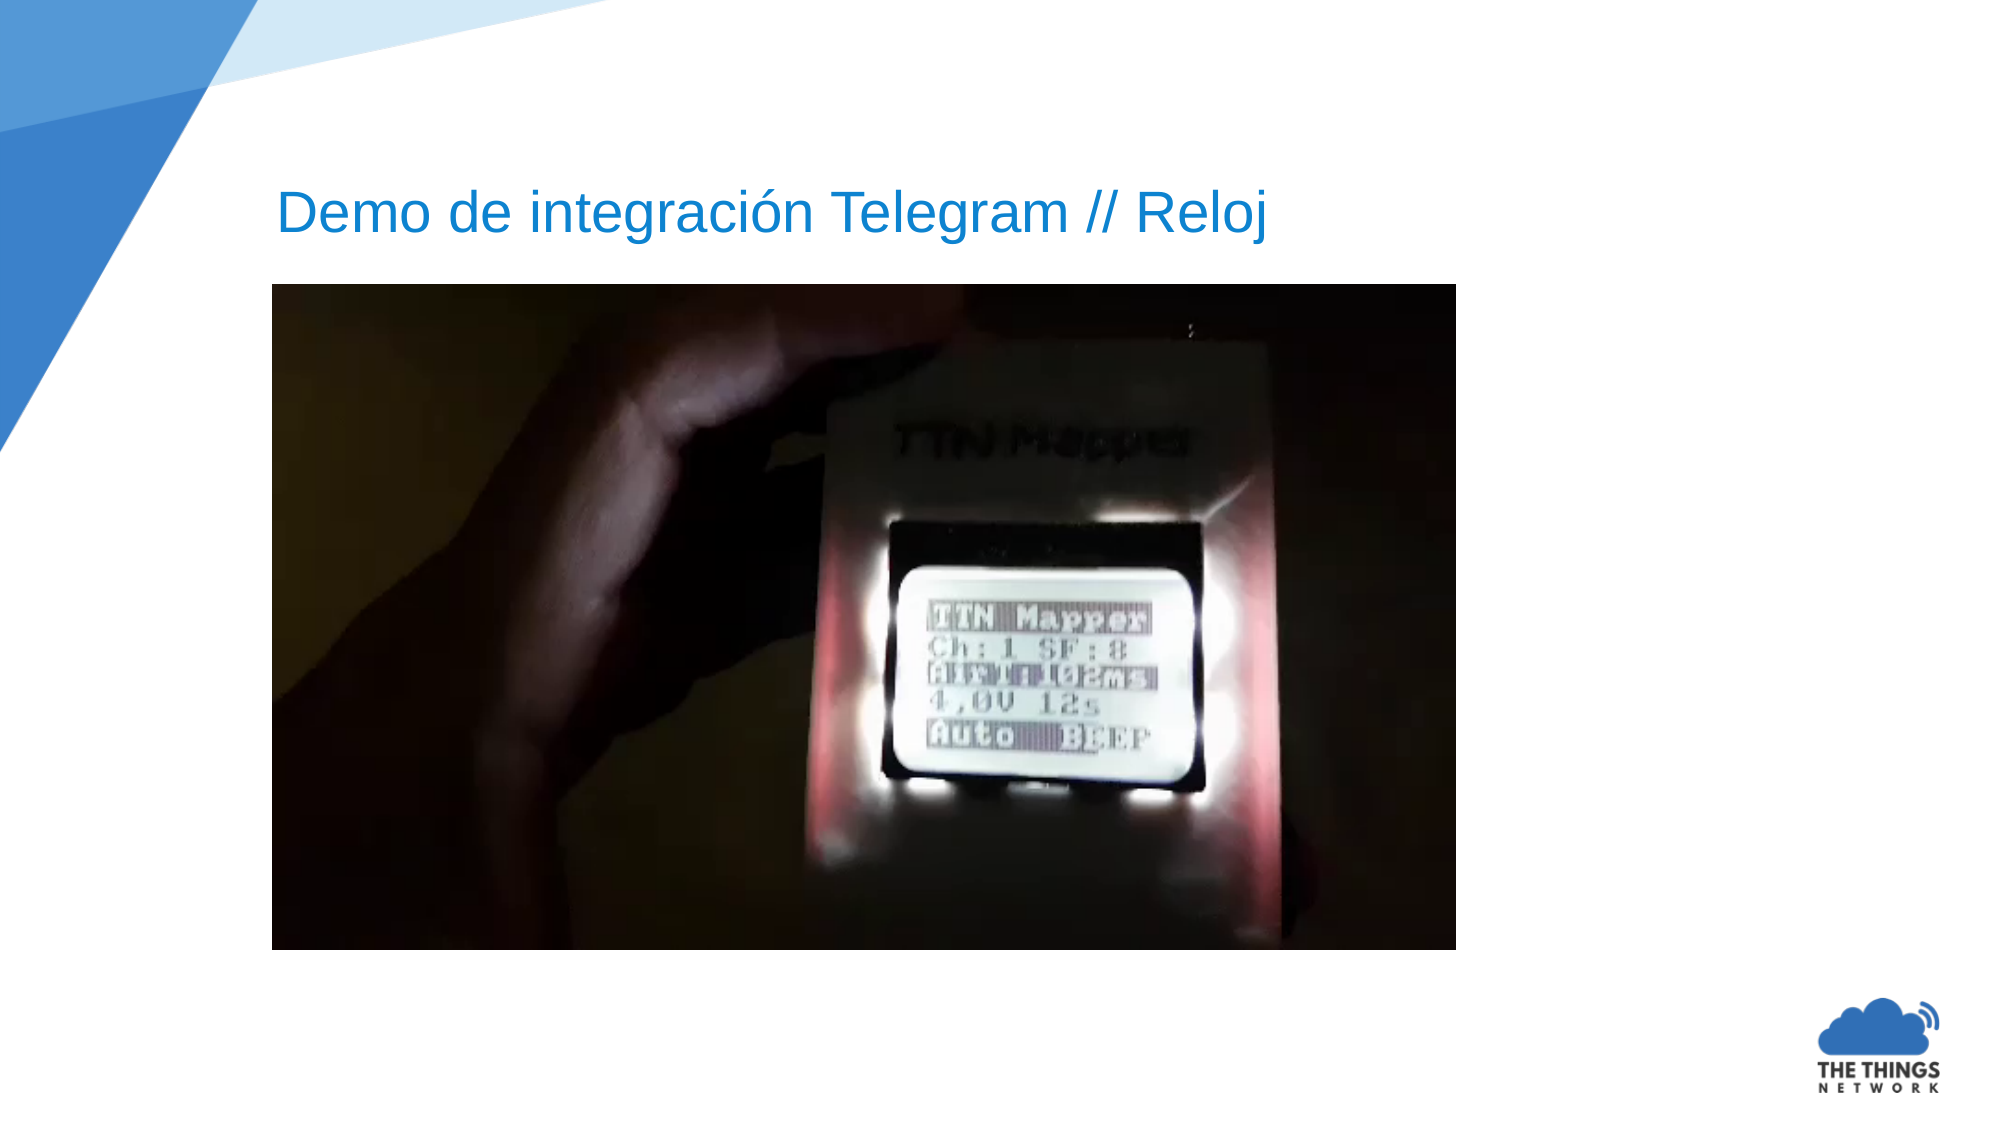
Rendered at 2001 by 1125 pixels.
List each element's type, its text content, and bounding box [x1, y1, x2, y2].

text_box [271, 283, 1457, 951]
title Demo de integración Telegram // Reloj [261, 100, 1863, 318]
picture [0, 0, 1940, 1093]
